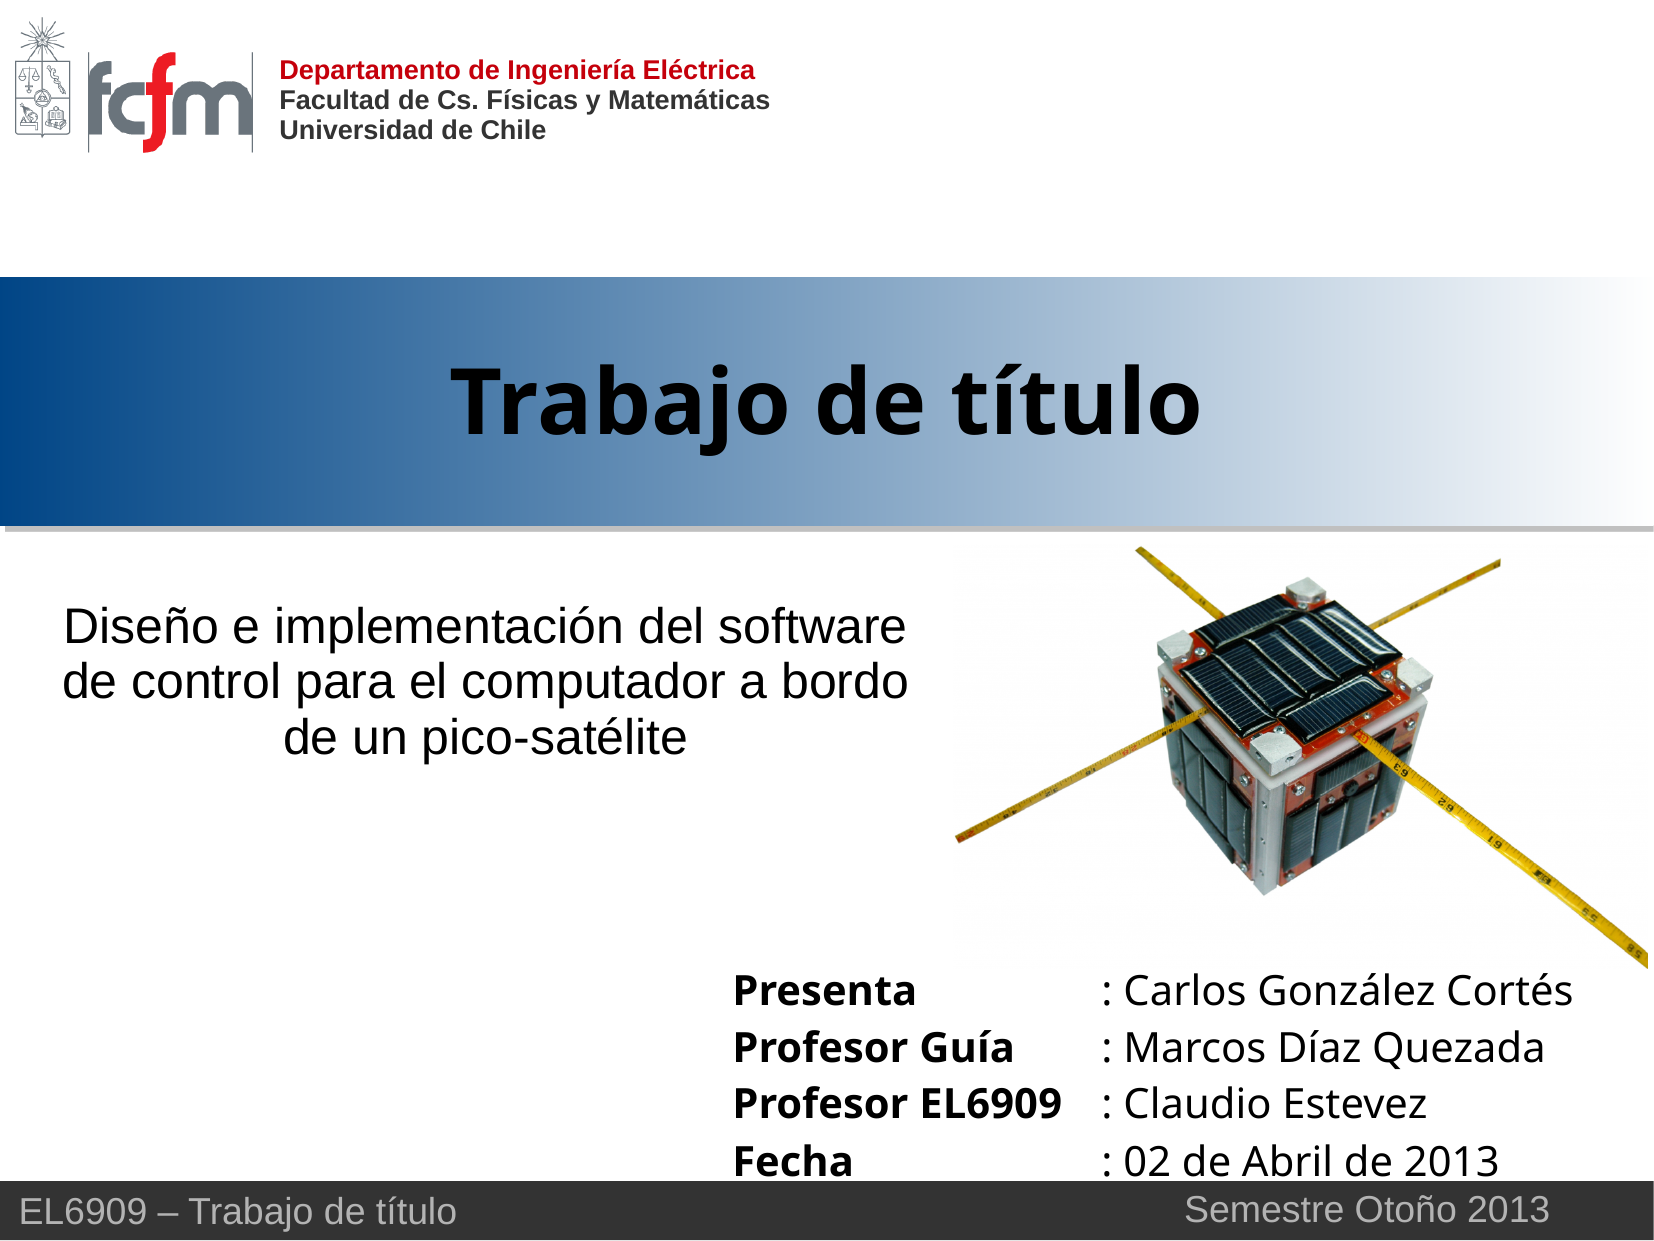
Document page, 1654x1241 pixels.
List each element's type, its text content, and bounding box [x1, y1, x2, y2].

text_box Presenta : Carlos González Cortés Profesor Guía : Marcos Díaz Quezada Profesor EL6909 : Claudio Estevez Fecha : 02 de Abril de 2013 [625, 980, 1642, 1169]
text_box Departamento de Ingeniería Eléctrica Facultad de Cs. Físicas y Matemáticas Universidad de Chile [264, 47, 786, 153]
title Trabajo de título [82, 295, 1571, 503]
picture [0, 0, 272, 177]
text_box Semestre Otoño 2013 [1169, 1181, 1566, 1238]
picture [953, 543, 1648, 969]
text_box Diseño e implementación del software de control para el computador a bordo de un pico-satélite [47, 590, 945, 945]
text_box EL6909 – Trabajo de título [3, 1183, 473, 1241]
